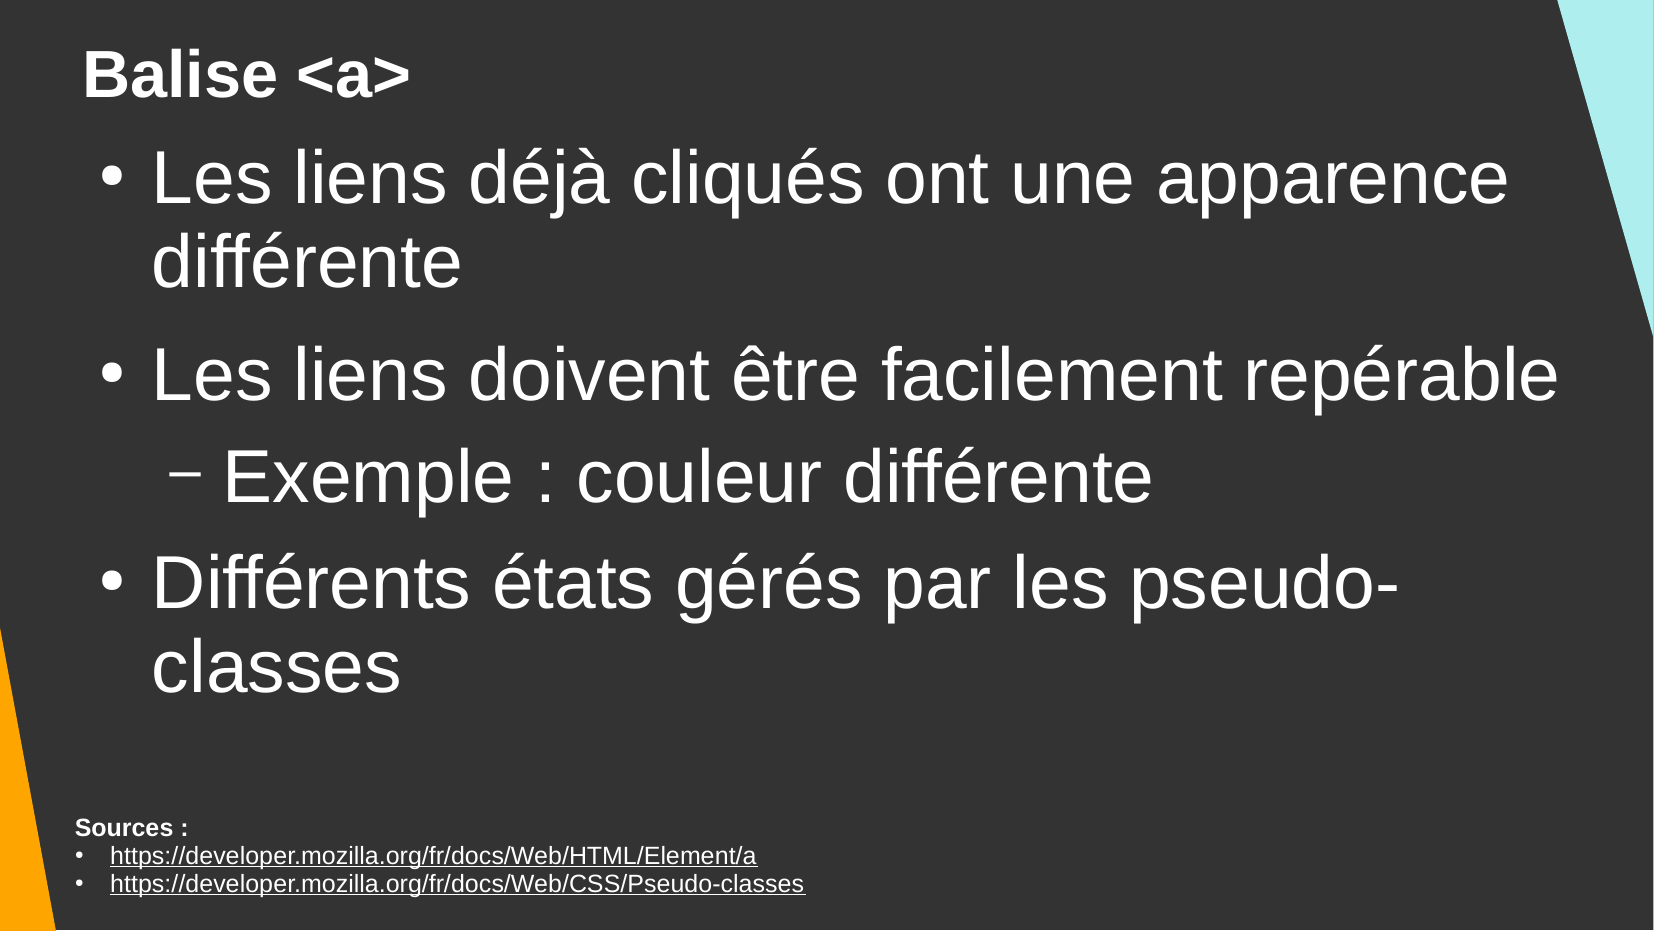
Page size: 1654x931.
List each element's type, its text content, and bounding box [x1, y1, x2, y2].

text_box [1557, 0, 1654, 340]
text_box [0, 627, 56, 931]
text_box Sources : https://developer.mozilla.org/fr/docs/Web/HTML/Element/a https://developer.mozilla.org/fr/docs/Web/CSS/Pseudo-classes [60, 806, 1546, 931]
list Les liens déjà cliqués ont une apparence différente Les liens doivent être facilement repérable Exemple : couleur différente Différents états gérés par les pseudo-classes [80, 135, 1605, 718]
title Balise <a> [82, 37, 1571, 114]
